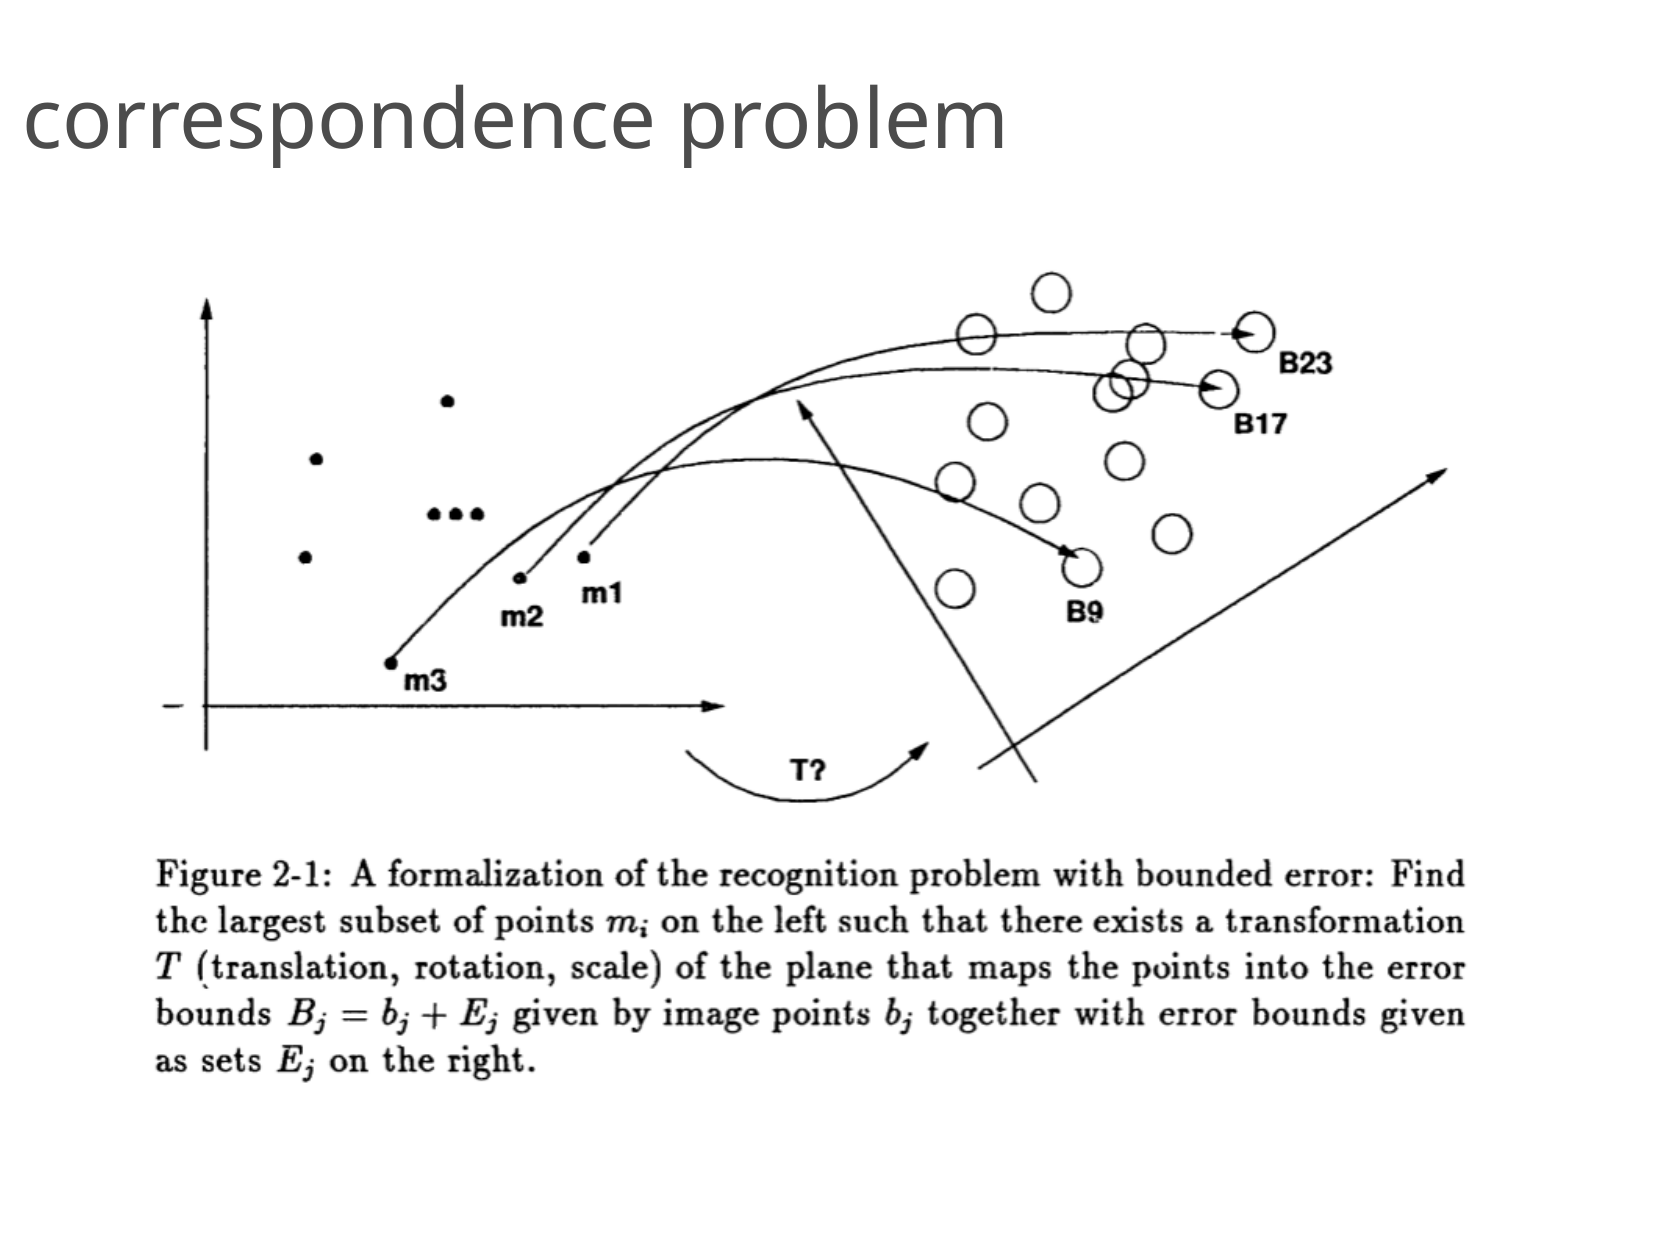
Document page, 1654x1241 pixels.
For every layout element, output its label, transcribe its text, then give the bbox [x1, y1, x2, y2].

picture [117, 215, 1499, 1089]
title correspondence problem [22, 19, 1654, 213]
